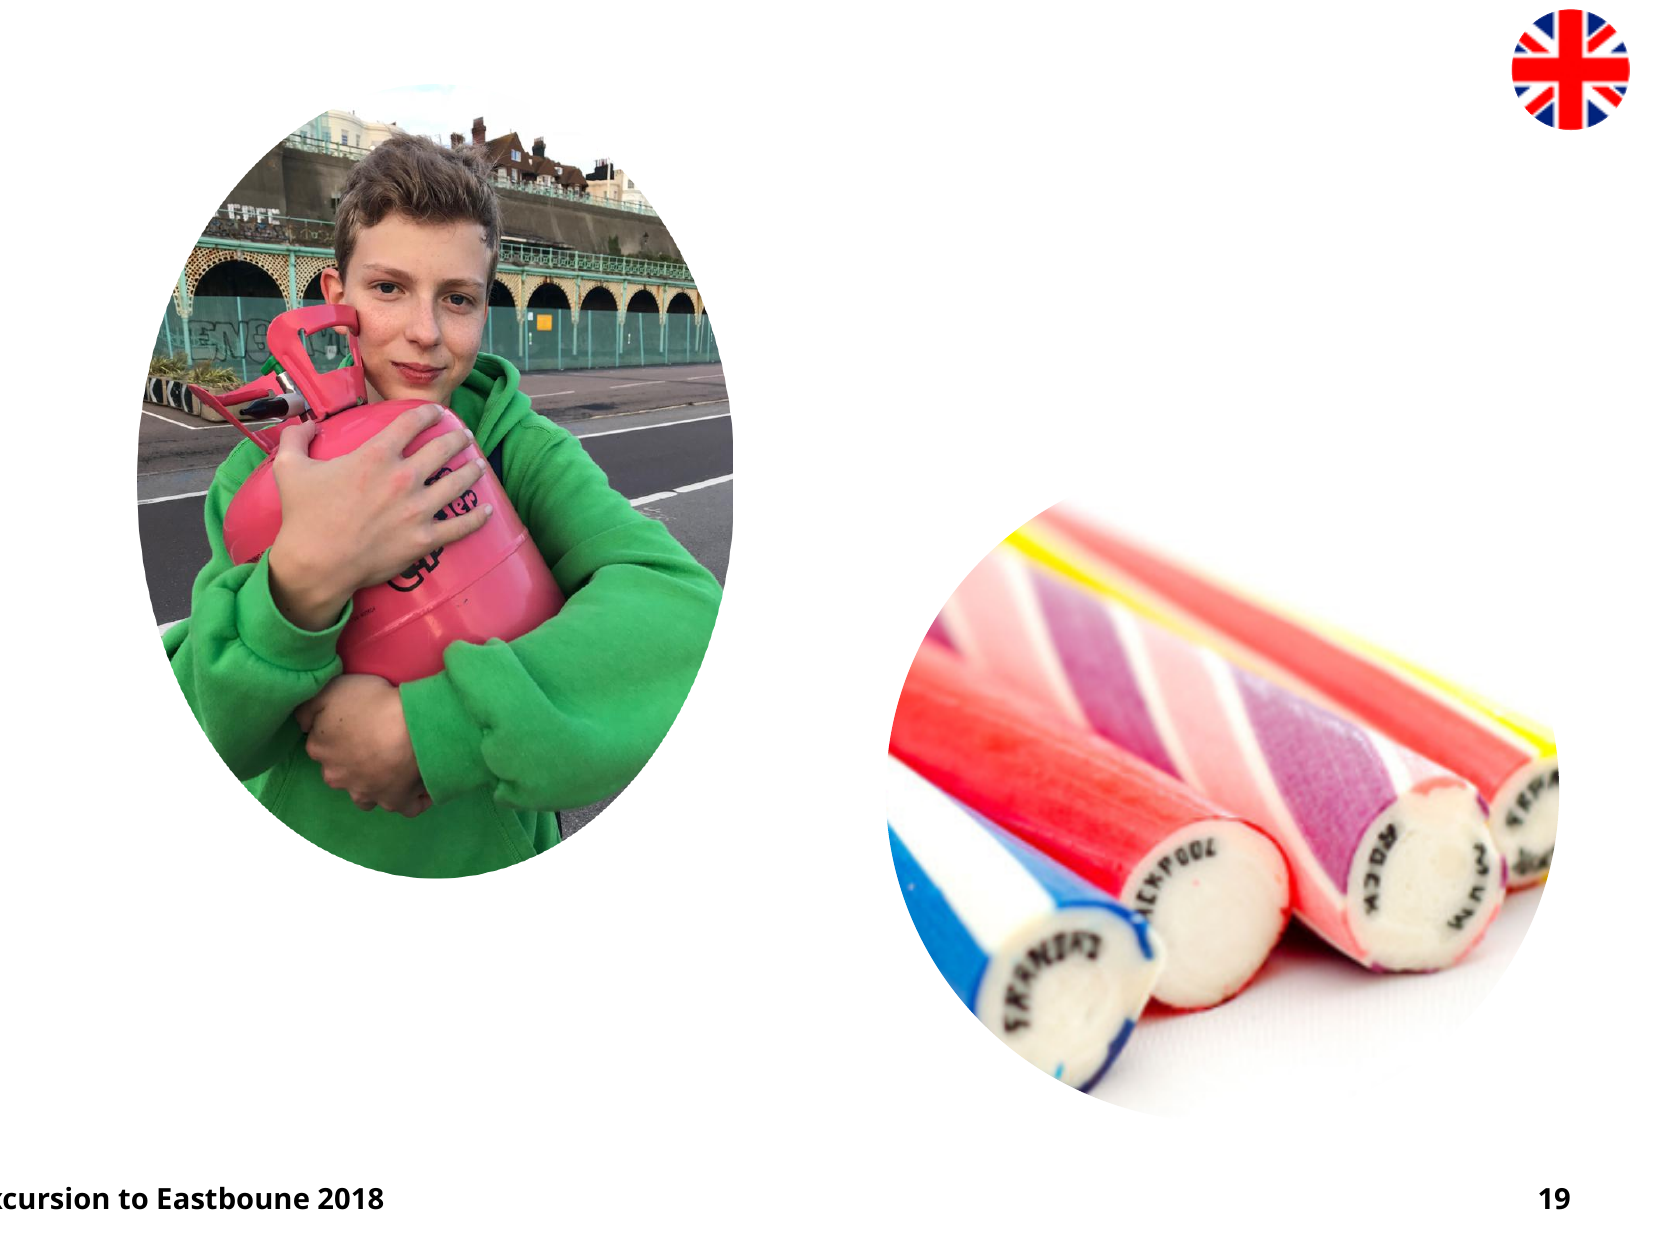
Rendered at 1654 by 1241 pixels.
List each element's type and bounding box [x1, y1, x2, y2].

picture [1511, 9, 1630, 131]
picture [135, 82, 733, 879]
text_box [885, 460, 1560, 1123]
